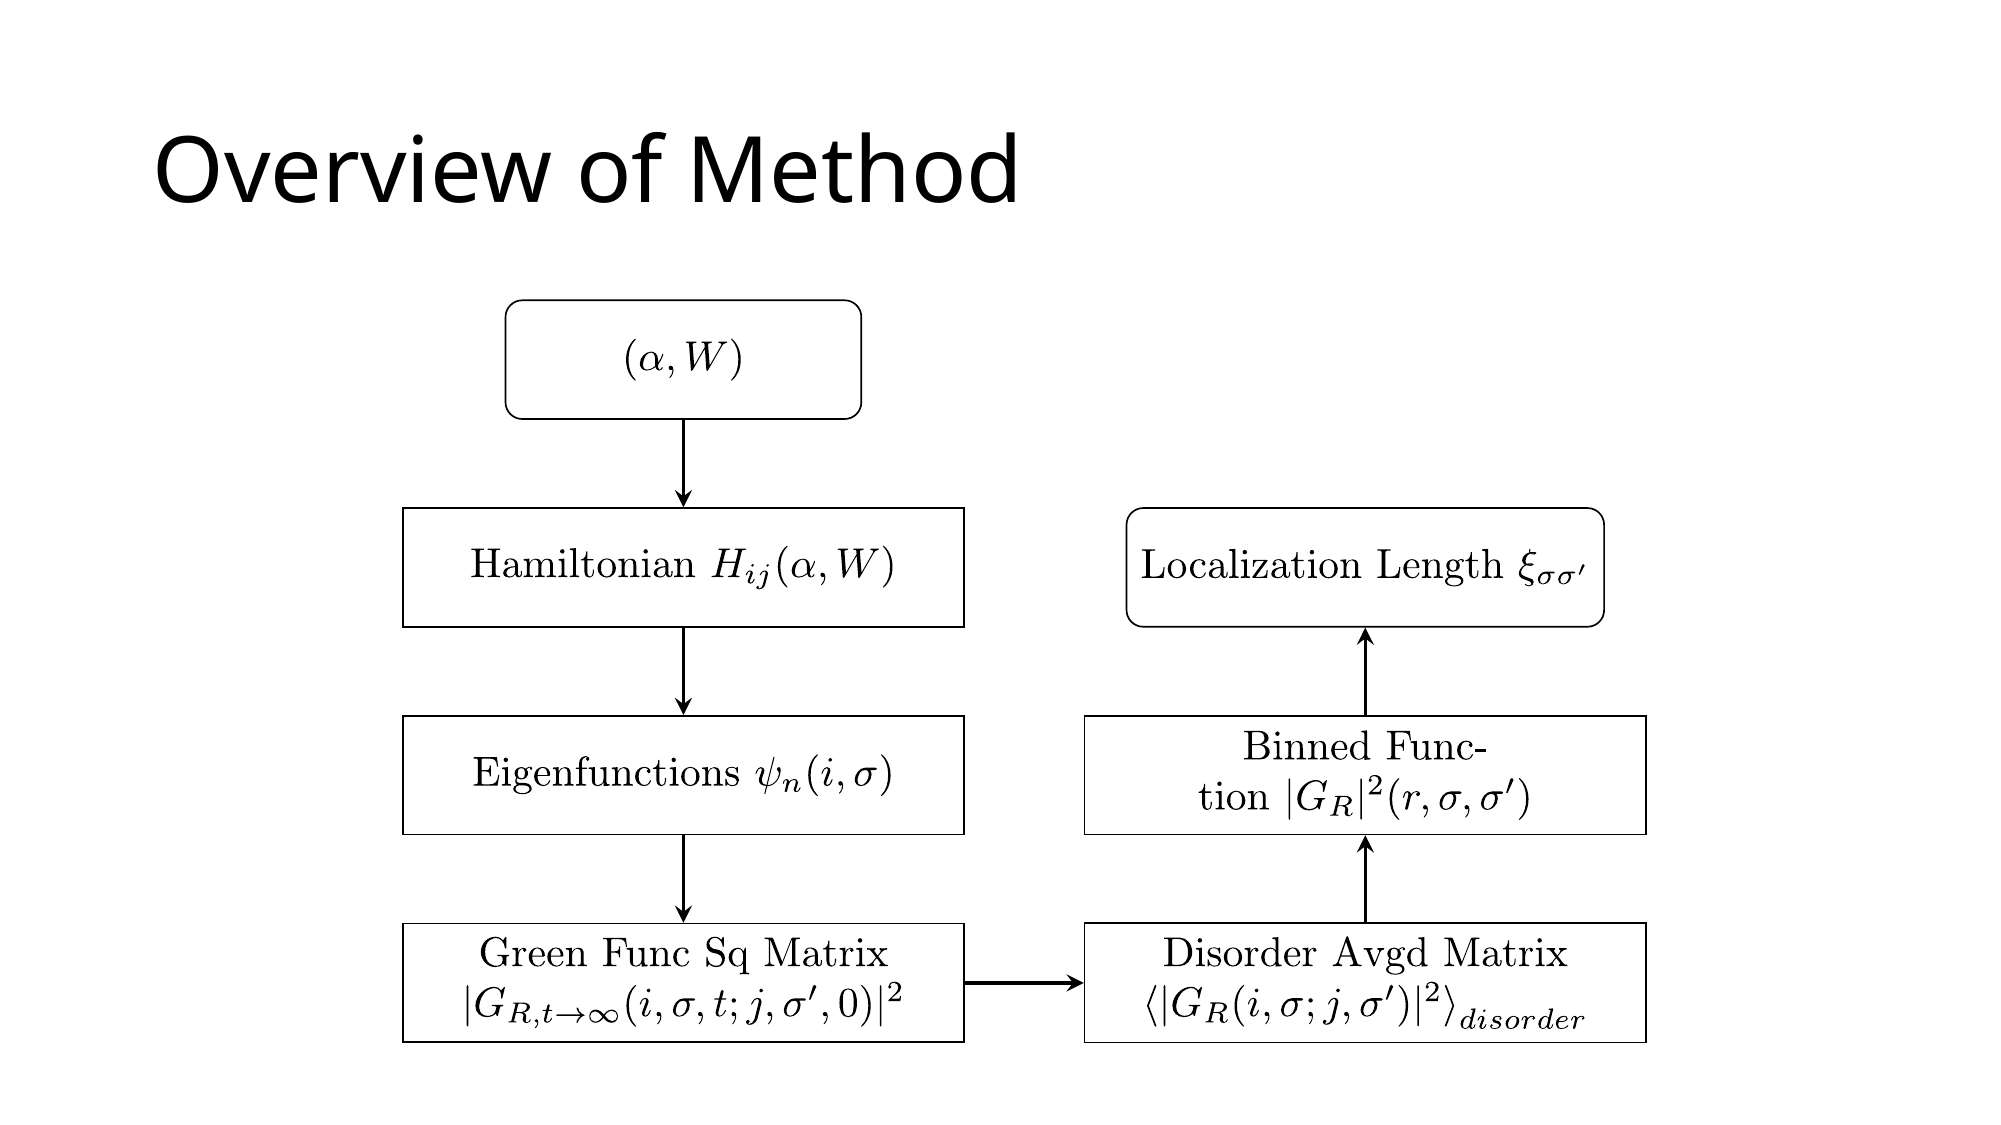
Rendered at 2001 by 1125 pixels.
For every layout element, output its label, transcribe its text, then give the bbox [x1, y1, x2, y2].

title Overview of Method [137, 59, 1863, 278]
picture [401, 299, 1647, 1044]
